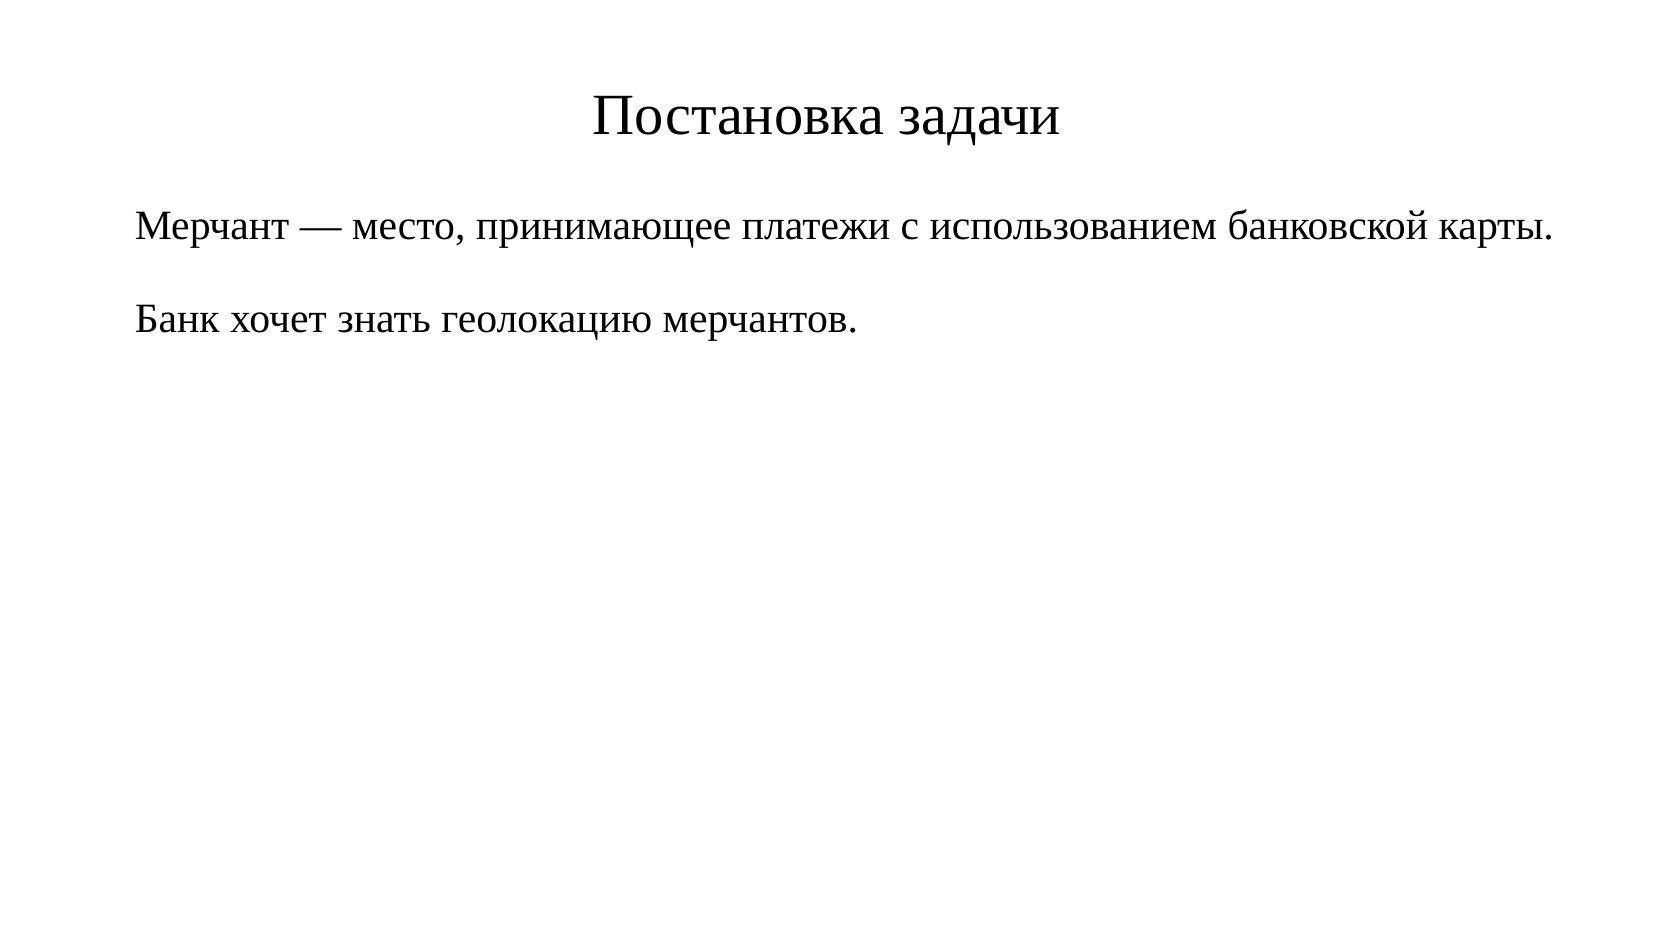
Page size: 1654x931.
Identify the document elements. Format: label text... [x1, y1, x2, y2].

text_box Мерчант — место, принимающее платежи с использованием банковской карты. Банк хочет знать геолокацию мерчантов. [120, 195, 1569, 350]
text_box Постановка задачи [577, 75, 1076, 155]
